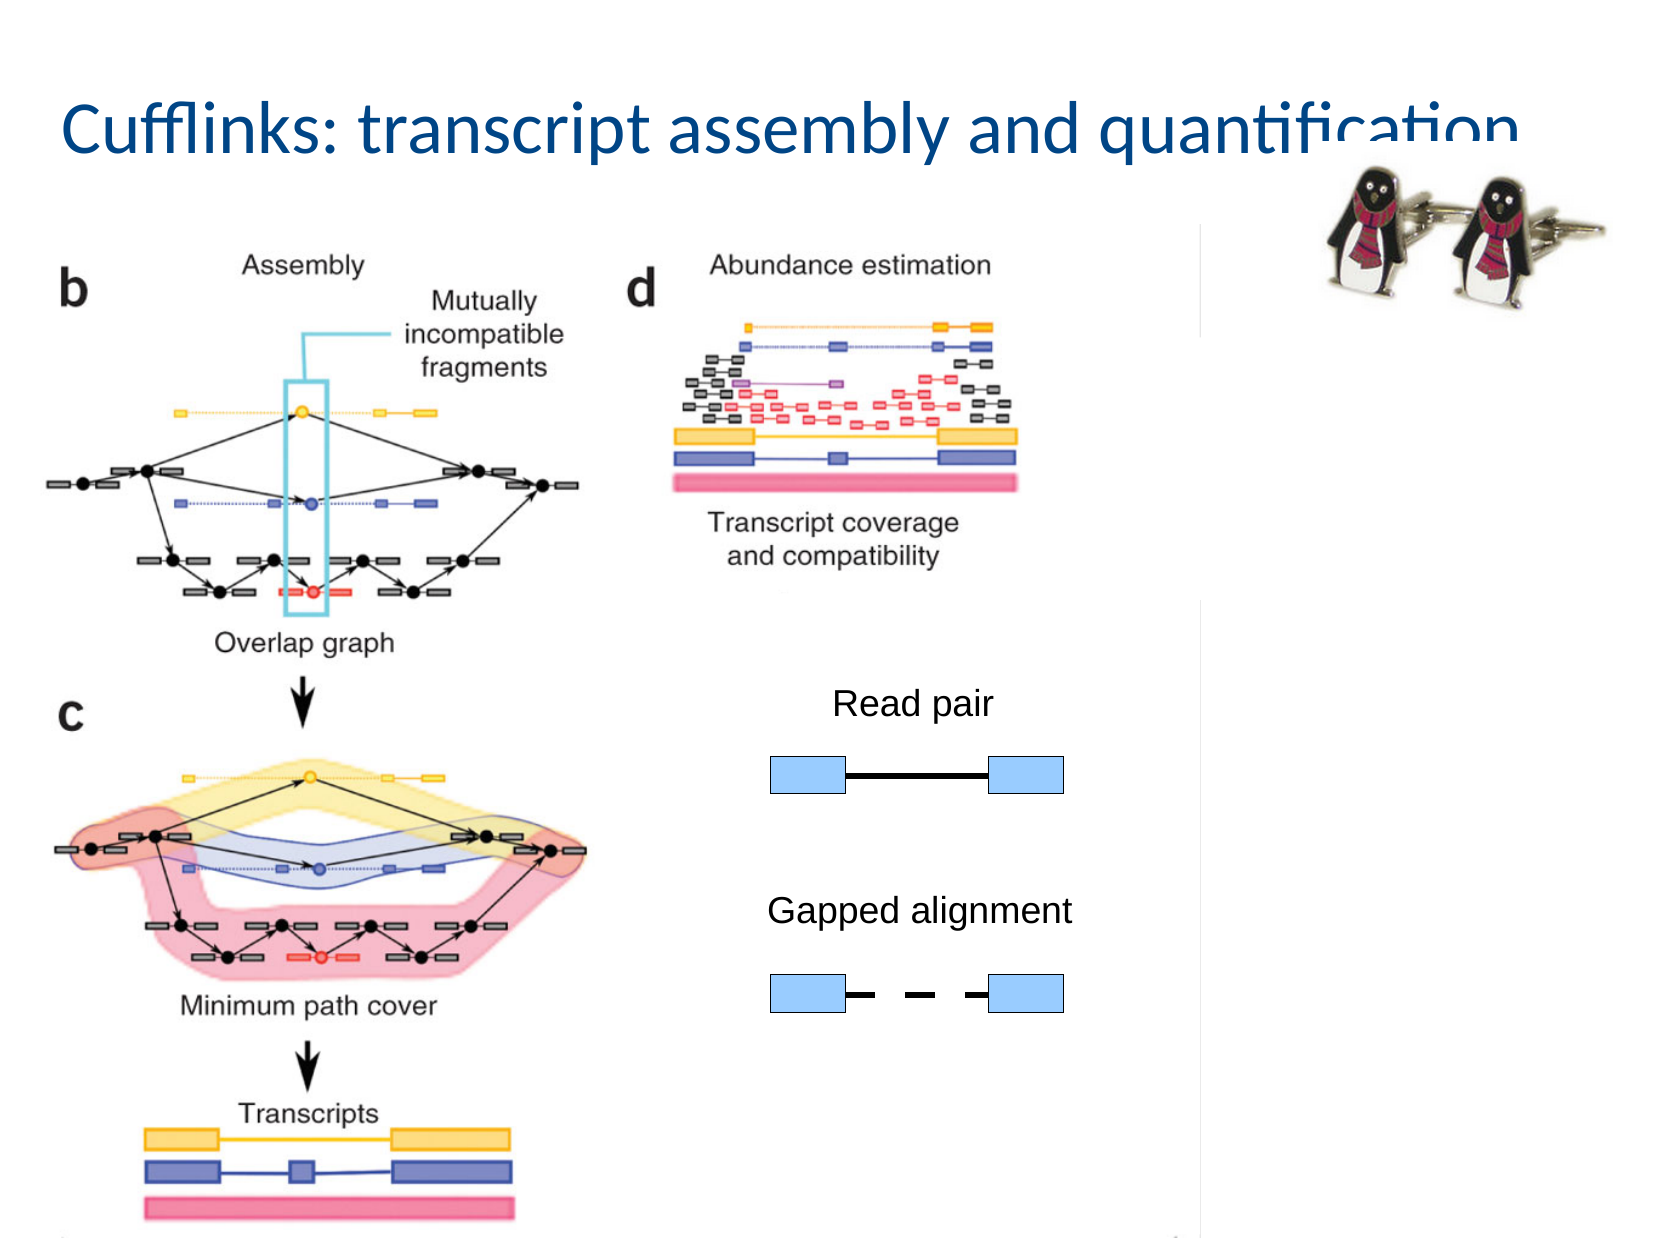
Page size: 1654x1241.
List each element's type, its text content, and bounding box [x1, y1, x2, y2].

text_box Gapped alignment [752, 881, 1088, 939]
text_box Read pair [817, 675, 1009, 733]
picture [1312, 141, 1613, 330]
title Cufflinks: transcript assembly and quantification [48, 47, 1536, 223]
picture [37, 224, 1201, 1238]
text_box [600, 337, 1293, 1235]
